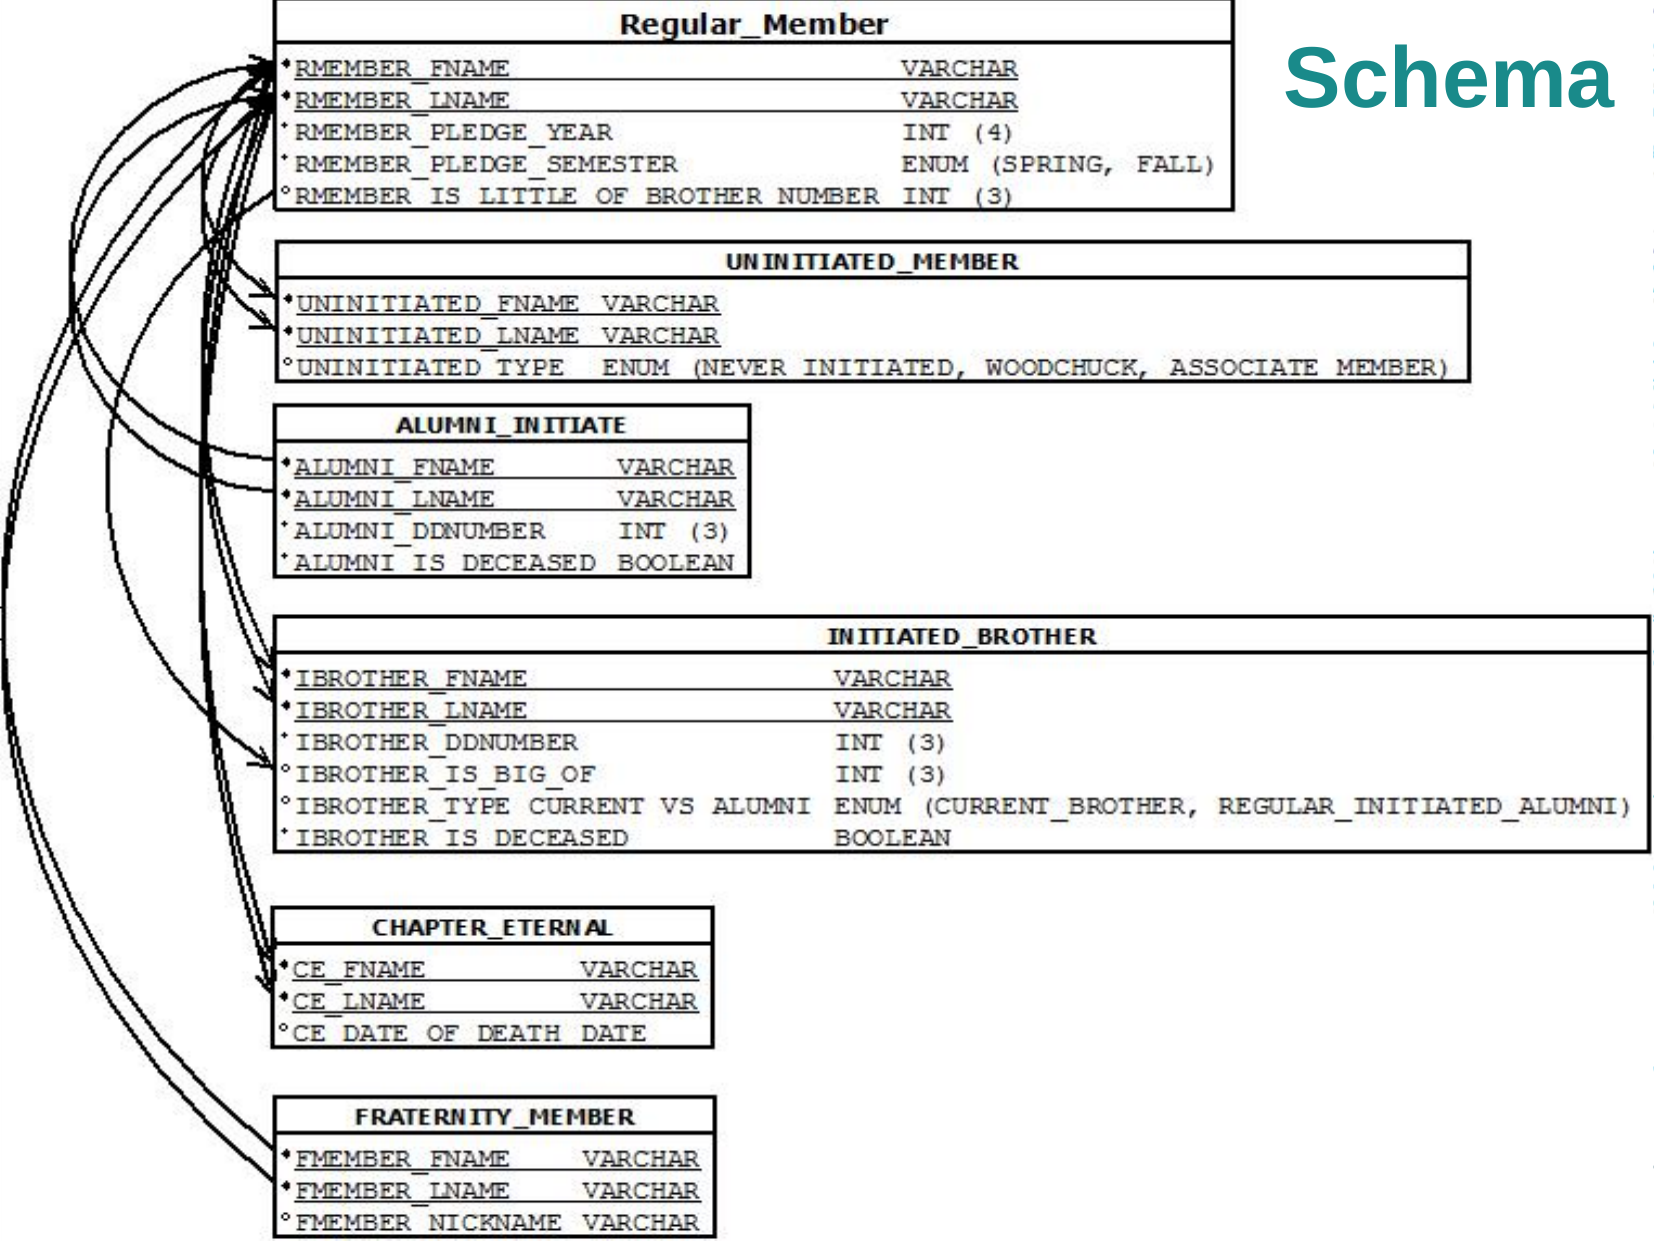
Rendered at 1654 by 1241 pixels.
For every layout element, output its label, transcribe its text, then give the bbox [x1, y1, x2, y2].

picture [0, 0, 1654, 1241]
title Schema [770, 0, 1654, 181]
